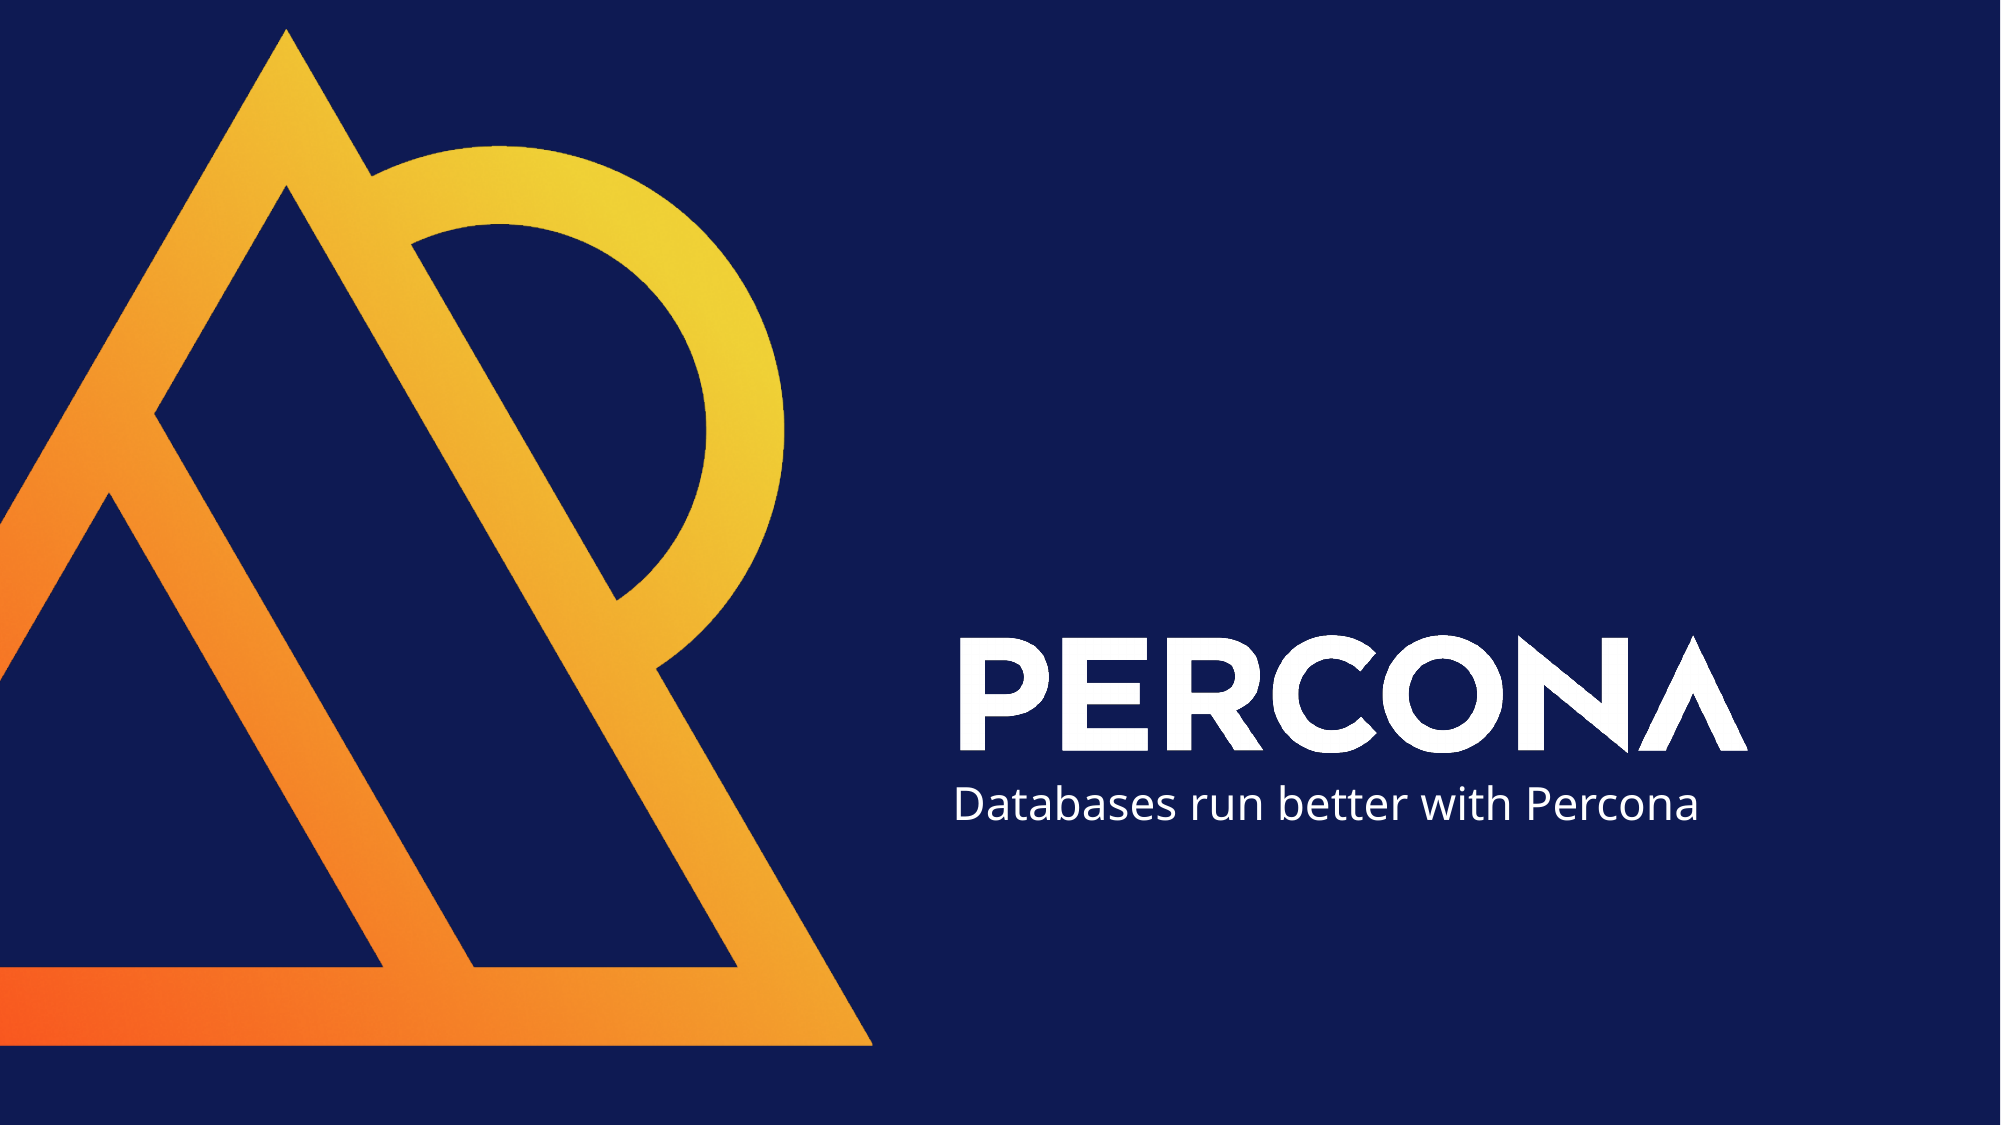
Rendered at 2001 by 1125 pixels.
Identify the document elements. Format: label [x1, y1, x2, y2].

picture [0, 29, 873, 1046]
picture [948, 635, 1748, 753]
